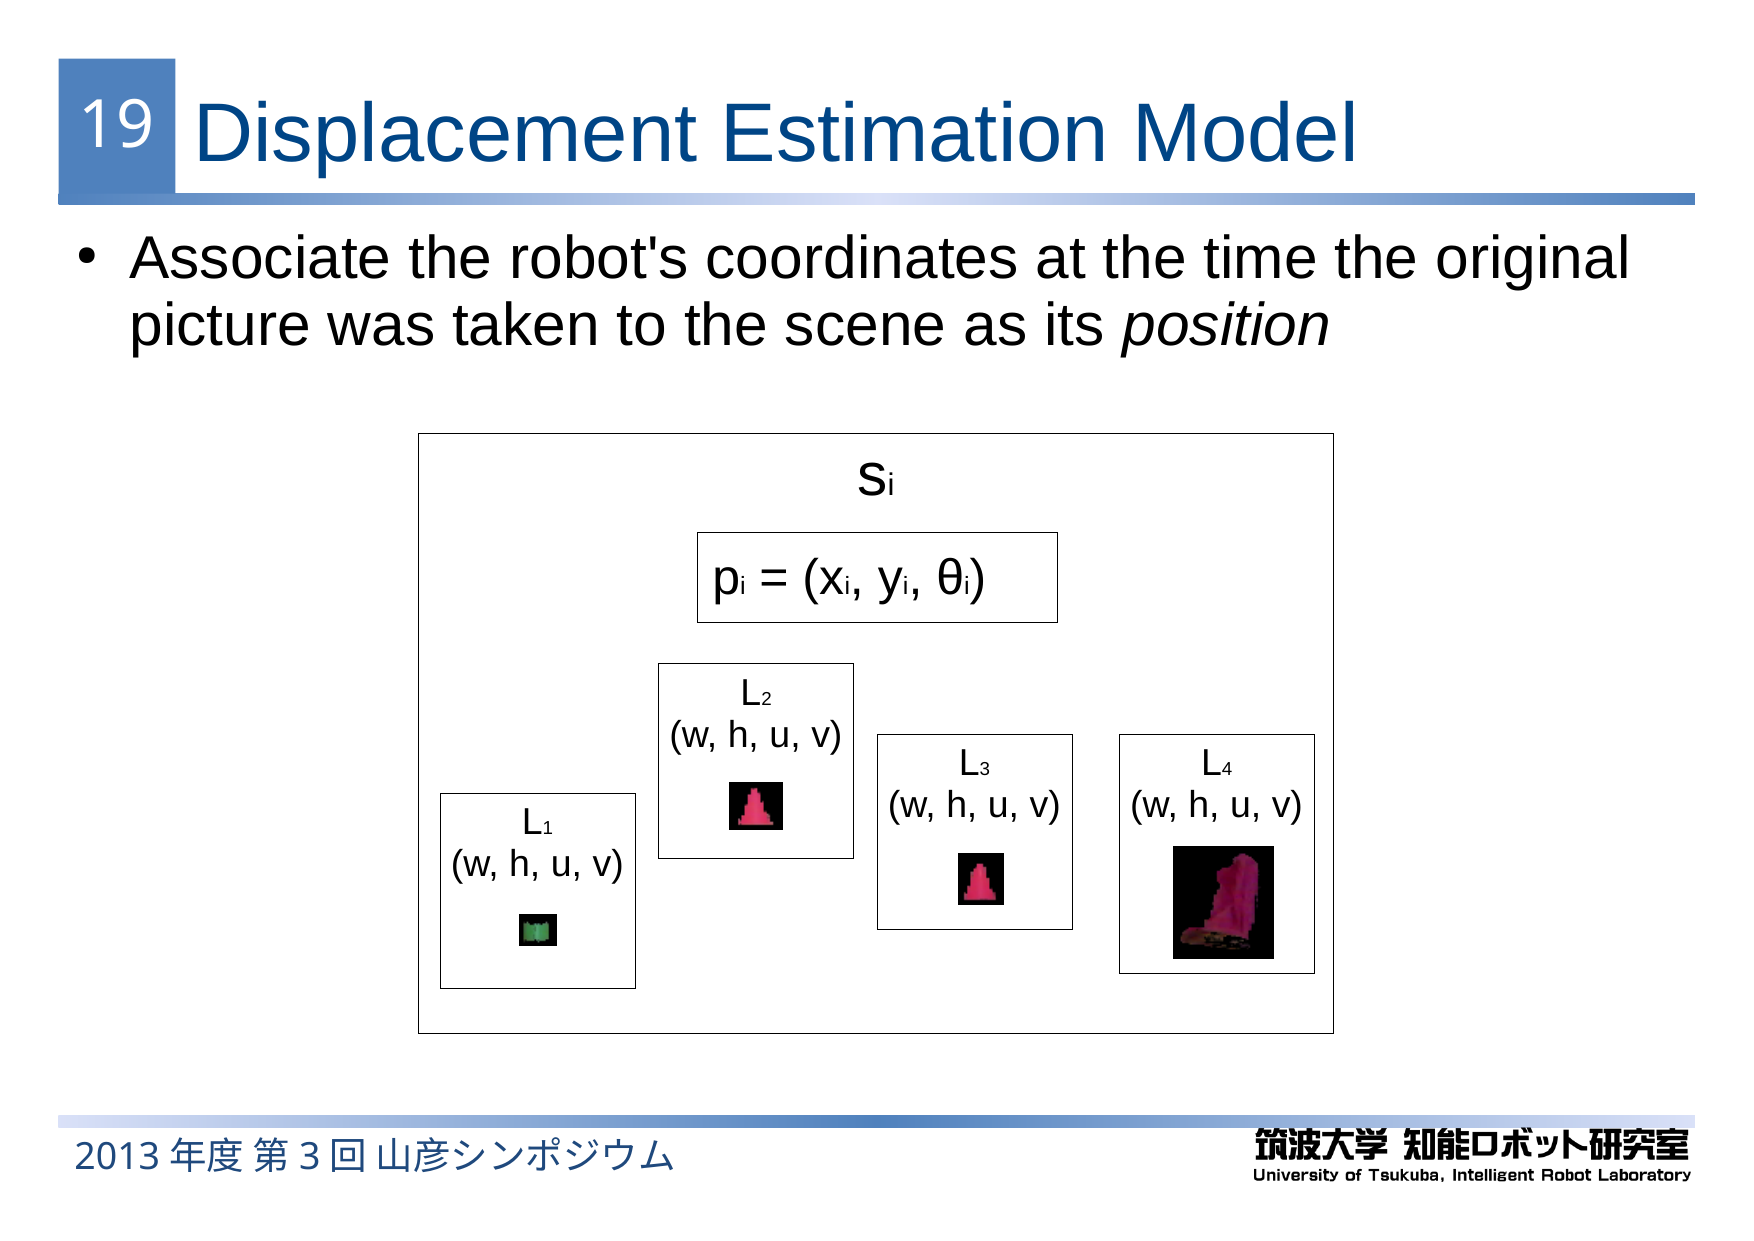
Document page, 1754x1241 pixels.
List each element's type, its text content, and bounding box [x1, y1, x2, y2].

picture [1252, 1127, 1691, 1182]
text_box pi = (xi, yi, θi) [697, 532, 1058, 623]
title Displacement Estimation Model [193, 61, 1651, 205]
list Associate the robot's coordinates at the time the original picture was taken to the scene as its position [58, 223, 1696, 389]
text_box si [418, 433, 1334, 1034]
